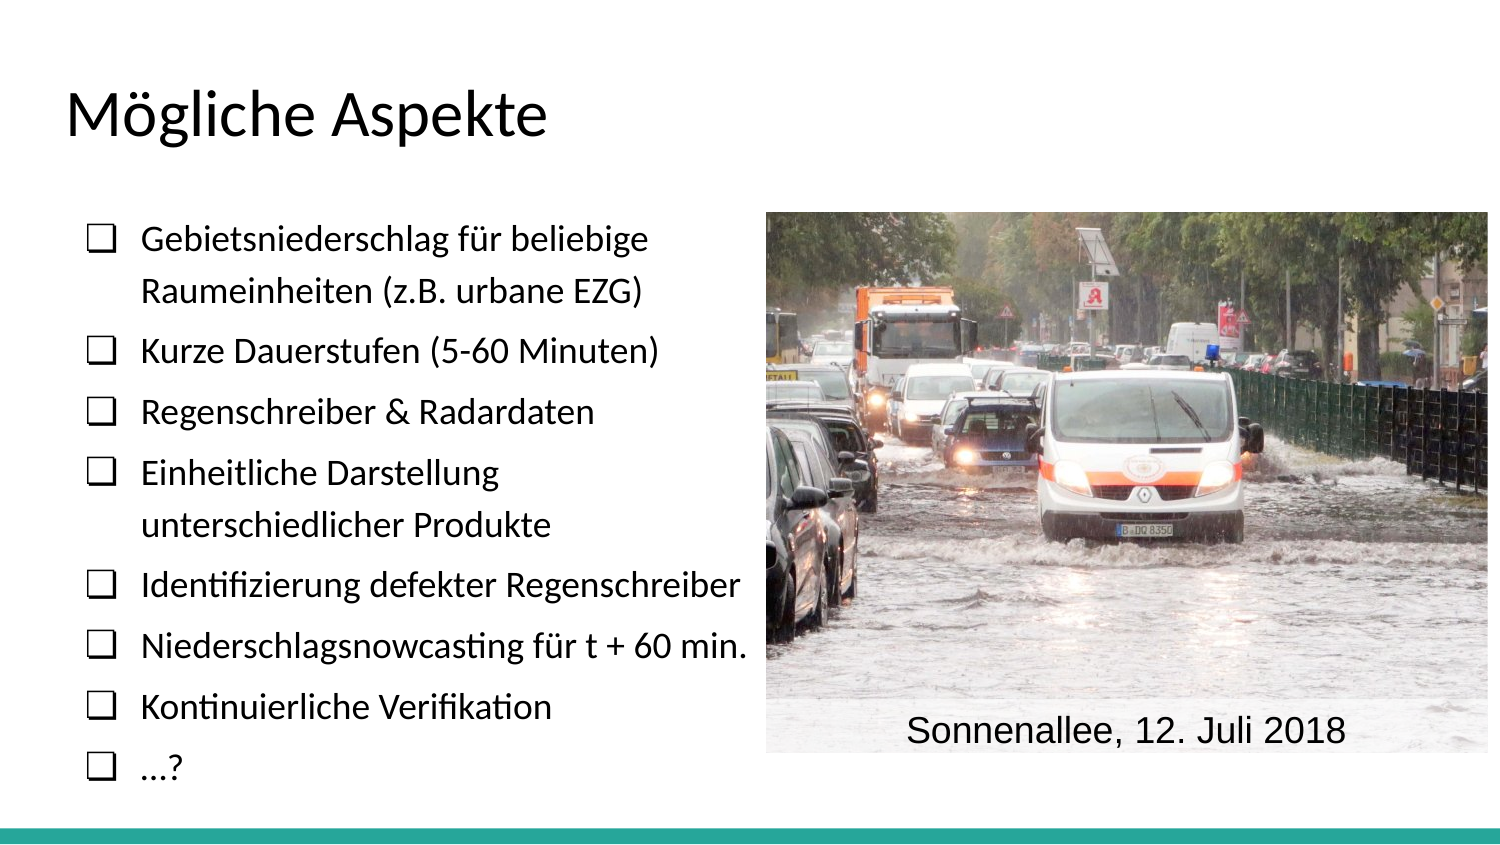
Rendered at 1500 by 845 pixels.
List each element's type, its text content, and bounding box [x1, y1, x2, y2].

text_box Gebietsniederschlag für beliebige Raumeinheiten (z.B. urbane EZG) Kurze Dauerstufen (5-60 Minuten) Regenschreiber & Radardaten Einheitliche Darstellung unterschiedlicher Produkte Identifizierung defekter Regenschreiber Niederschlagsnowcasting für t + 60 min. Kontinuierliche Verifikation …? [51, 192, 1449, 750]
text_box Mögliche Aspekte [51, 55, 1449, 156]
picture [765, 212, 1488, 699]
text_box Sonnenallee, 12. Juli 2018 [765, 699, 1488, 756]
